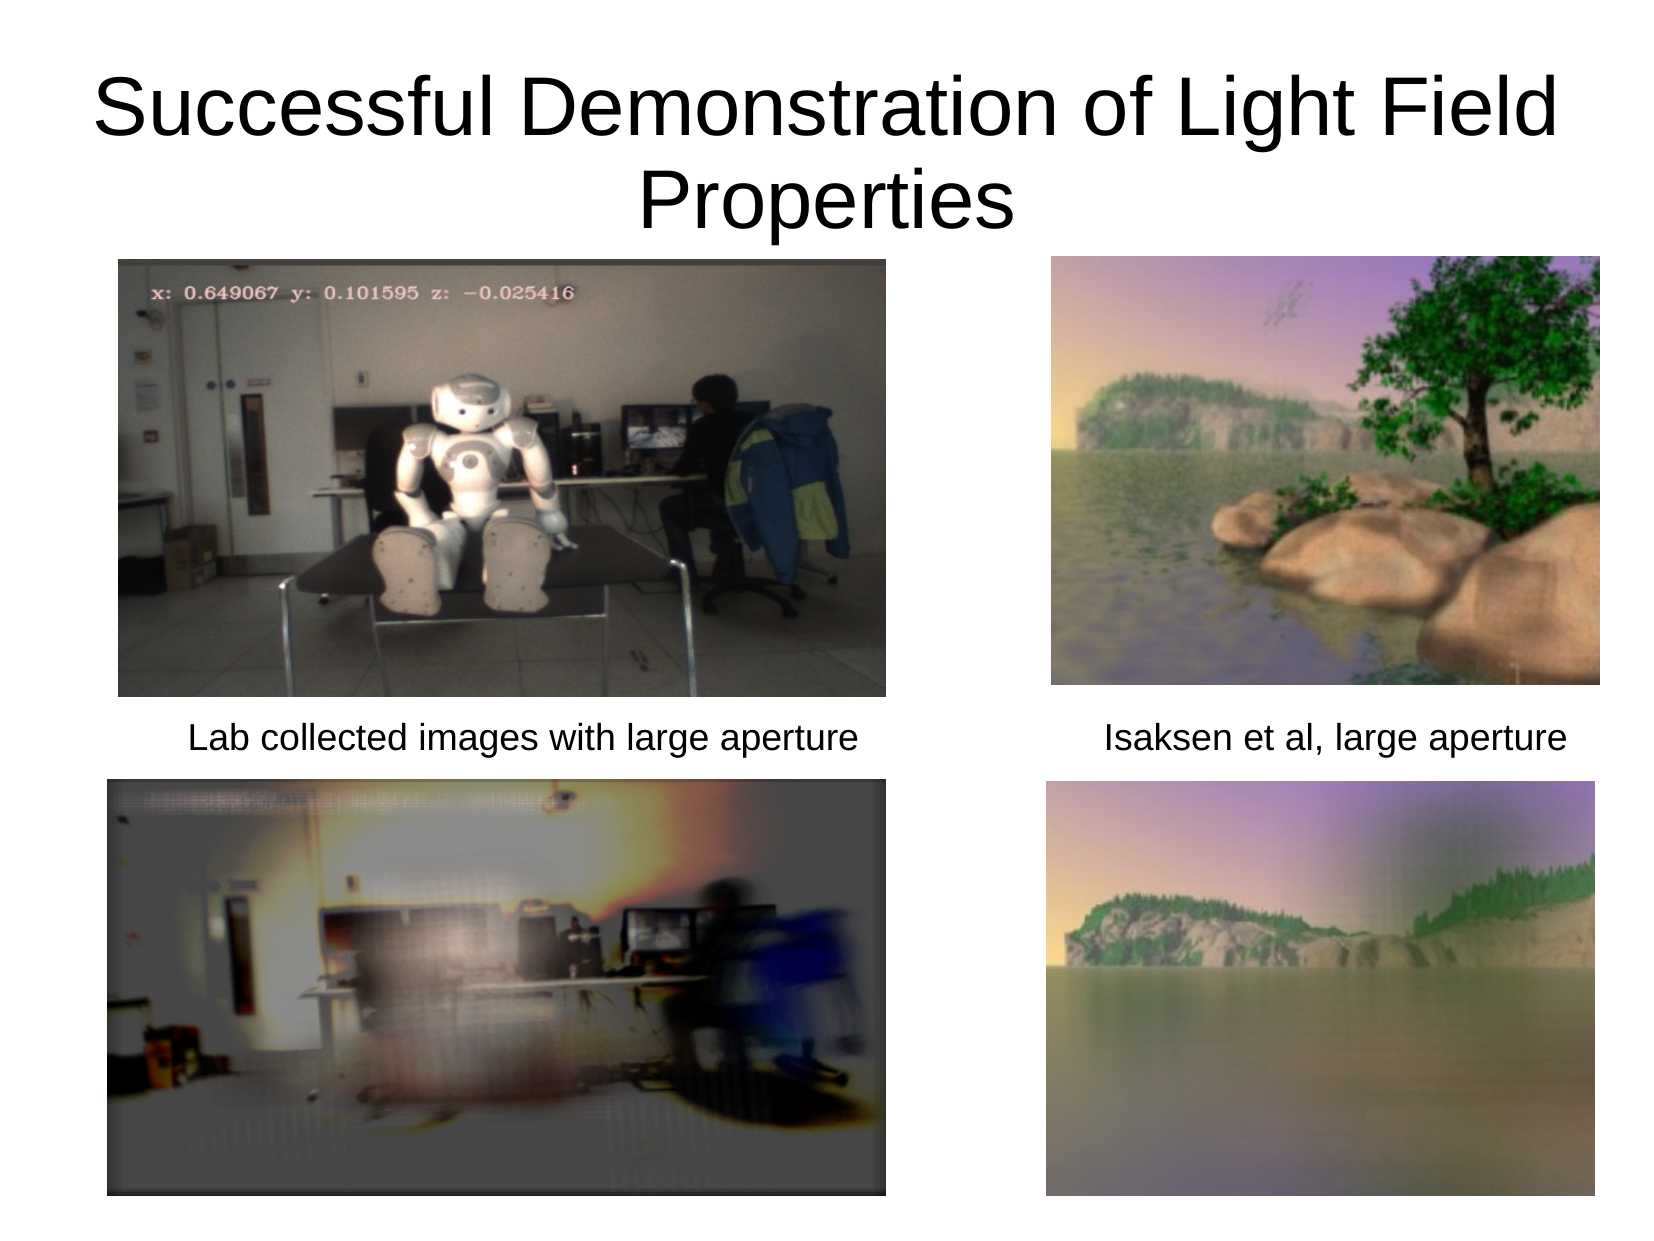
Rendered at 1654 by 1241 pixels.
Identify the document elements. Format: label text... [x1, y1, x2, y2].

text_box Lab collected images with large aperture [172, 708, 875, 766]
title Successful Demonstration of Light Field Properties [82, 49, 1571, 257]
picture [107, 779, 886, 1196]
picture [118, 259, 886, 697]
text_box Isaksen et al, large aperture [1089, 708, 1583, 766]
picture [1051, 256, 1600, 686]
picture [1046, 781, 1595, 1196]
